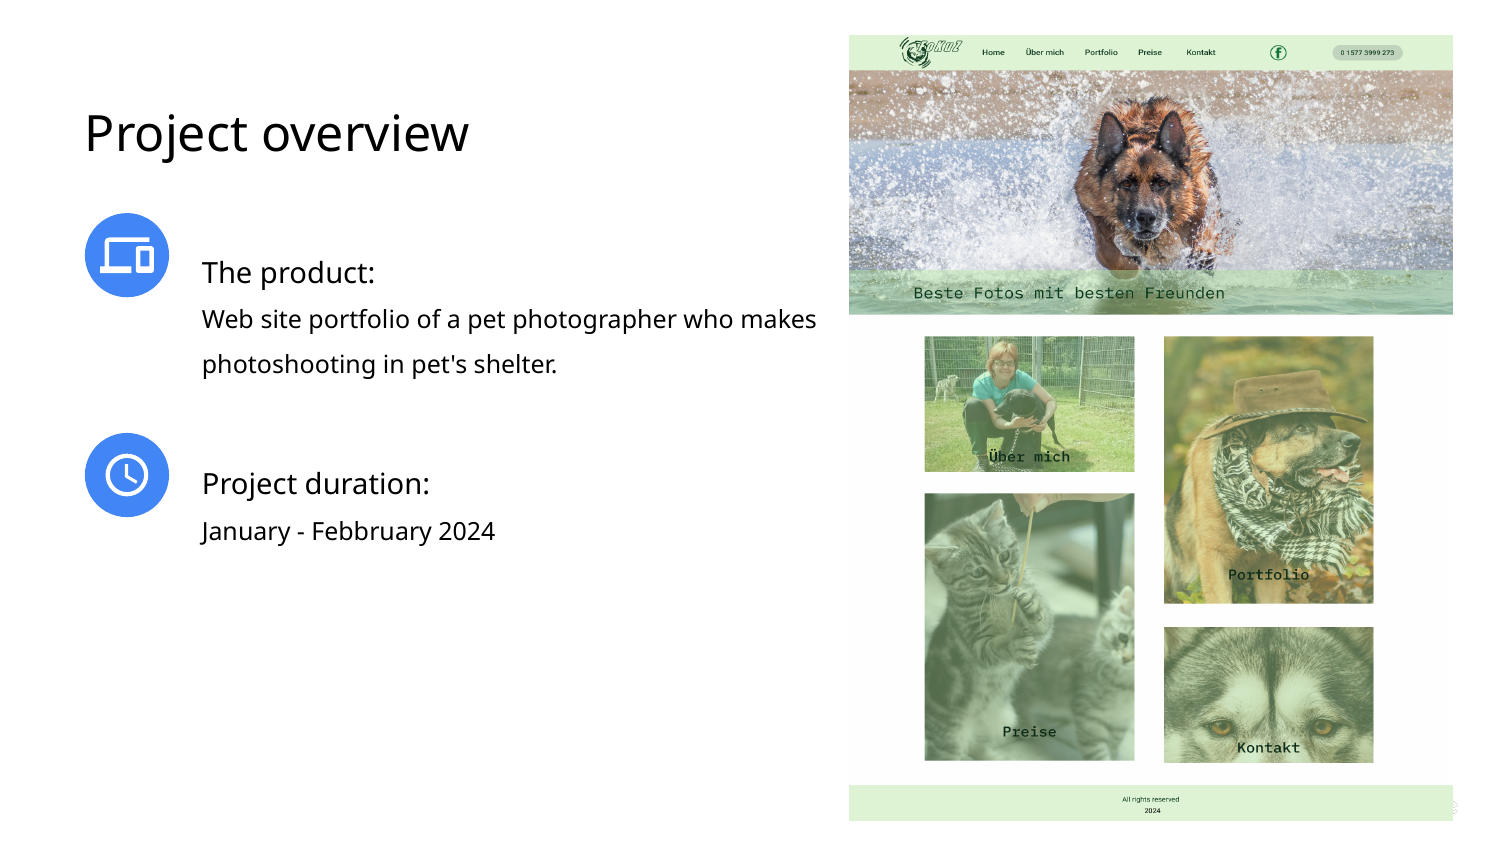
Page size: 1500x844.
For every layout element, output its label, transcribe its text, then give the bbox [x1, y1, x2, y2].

text_box Project overview [84, 85, 849, 177]
text_box [84, 432, 170, 518]
text_box Project duration: January - Febbruary 2024 [201, 432, 768, 561]
picture [849, 35, 1458, 821]
text_box The product: Web site portfolio of a pet photographer who makes photoshooting in pet's shelter. [201, 221, 848, 439]
text_box [84, 213, 170, 298]
